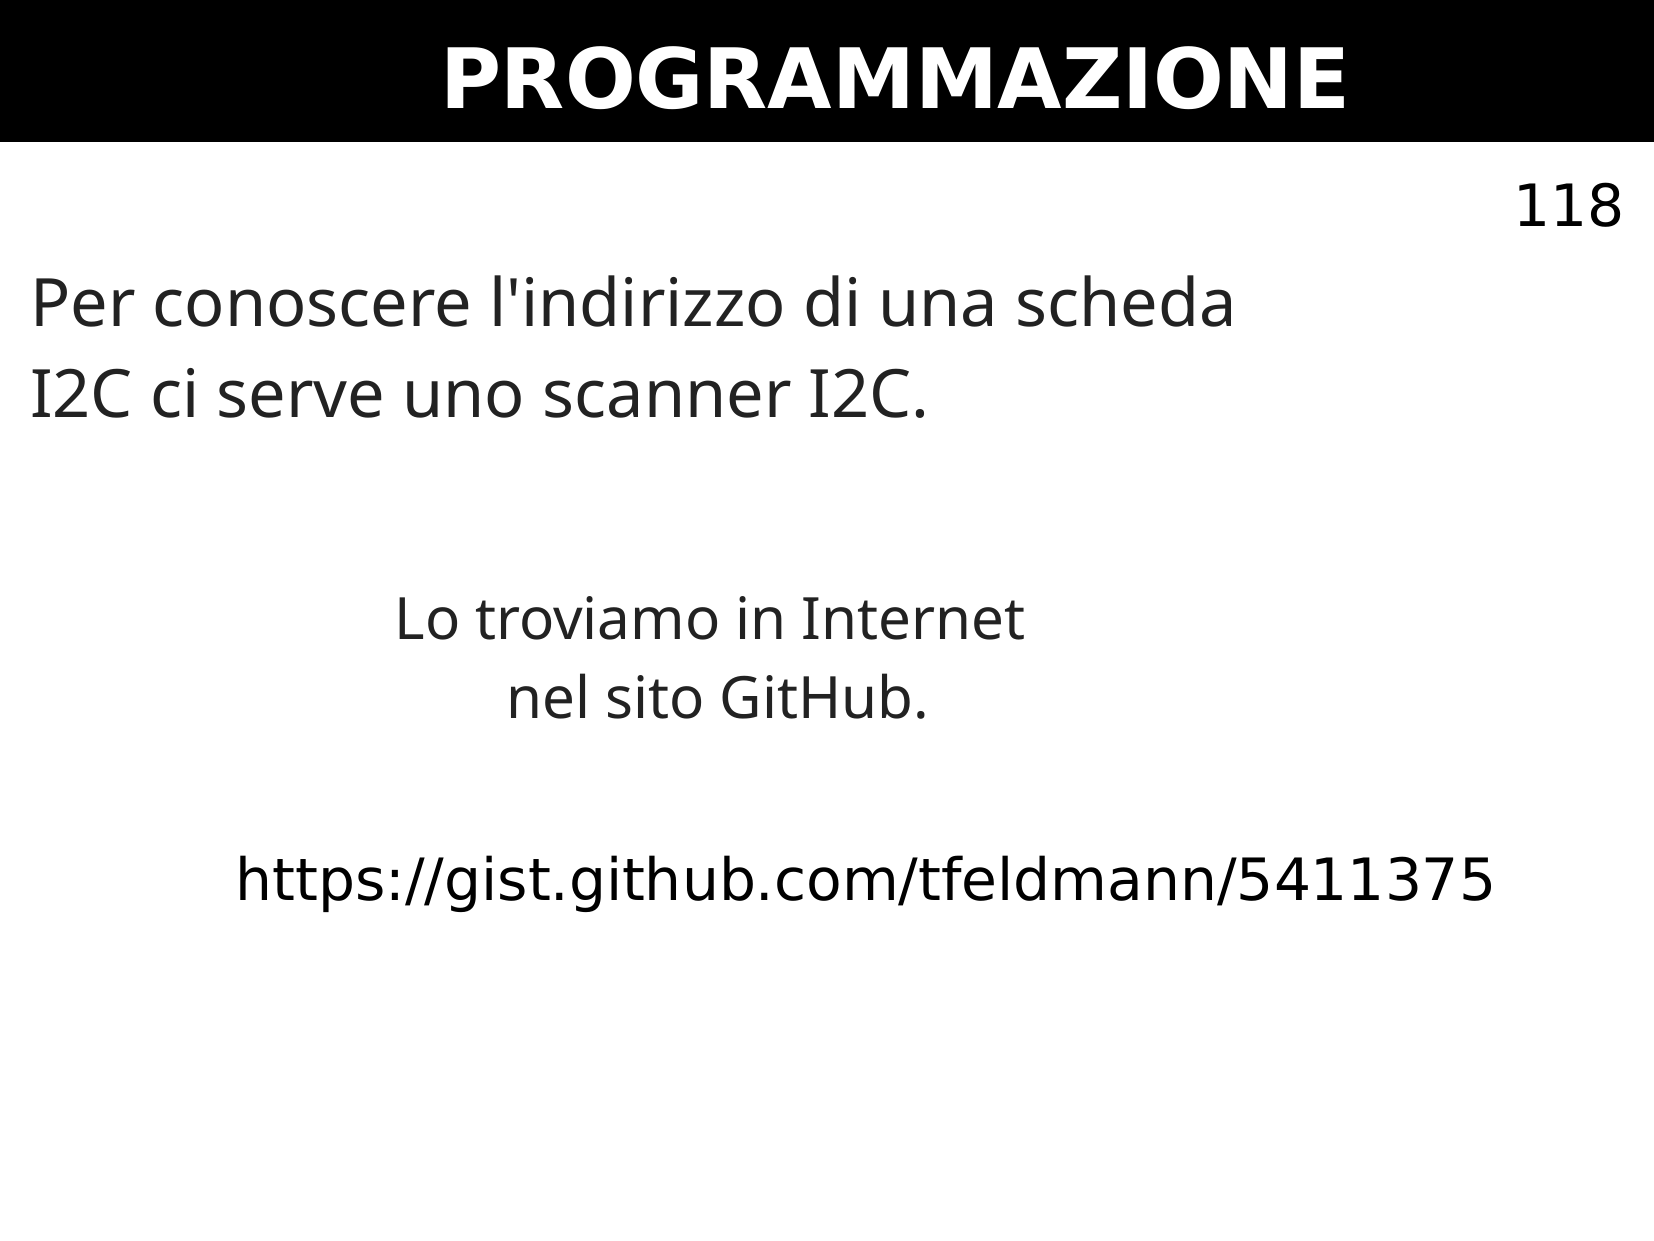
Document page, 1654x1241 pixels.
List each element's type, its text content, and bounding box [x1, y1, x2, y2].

text_box PROGRAMMAZIONE [425, 23, 1366, 136]
text_box 118 [1498, 165, 1640, 248]
text_box Per conoscere l'indirizzo di una scheda I2C ci serve uno scanner I2C. [15, 248, 1645, 419]
text_box [0, 0, 1654, 142]
text_box https://gist.github.com/tfeldmann/5411375 [162, 838, 1512, 922]
text_box Lo troviamo in Internet nel sito GitHub. [379, 570, 1250, 721]
